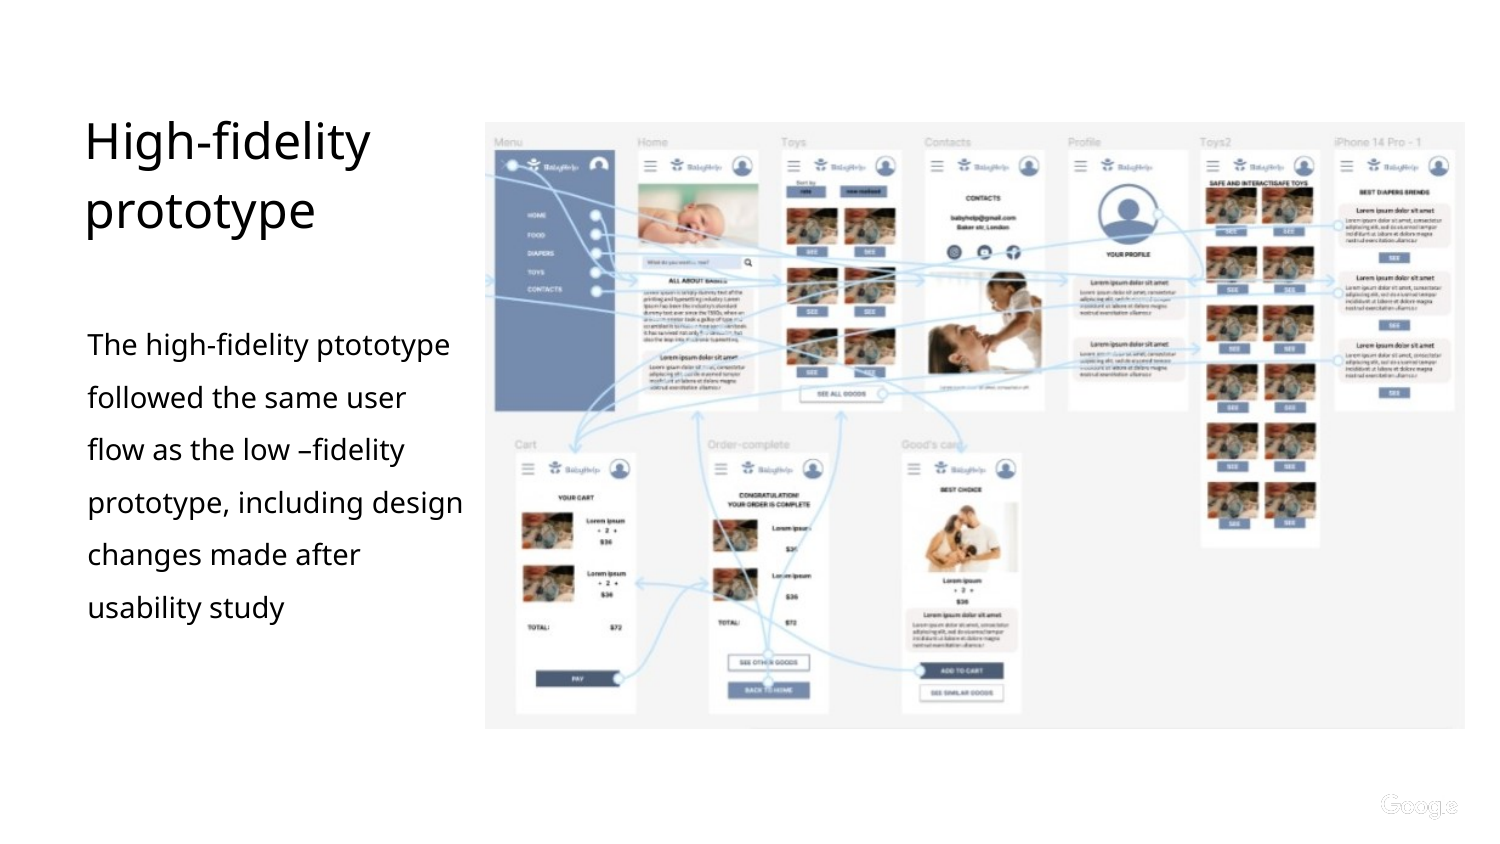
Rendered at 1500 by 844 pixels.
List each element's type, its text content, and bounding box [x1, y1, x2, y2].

text_box The high-fidelity ptototype followed the same user flow as the low –fidelity prototype, including design changes made after usability study [87, 294, 485, 692]
picture [485, 122, 1465, 729]
text_box High-fidelity prototype [84, 85, 1234, 254]
picture [1381, 794, 1458, 820]
